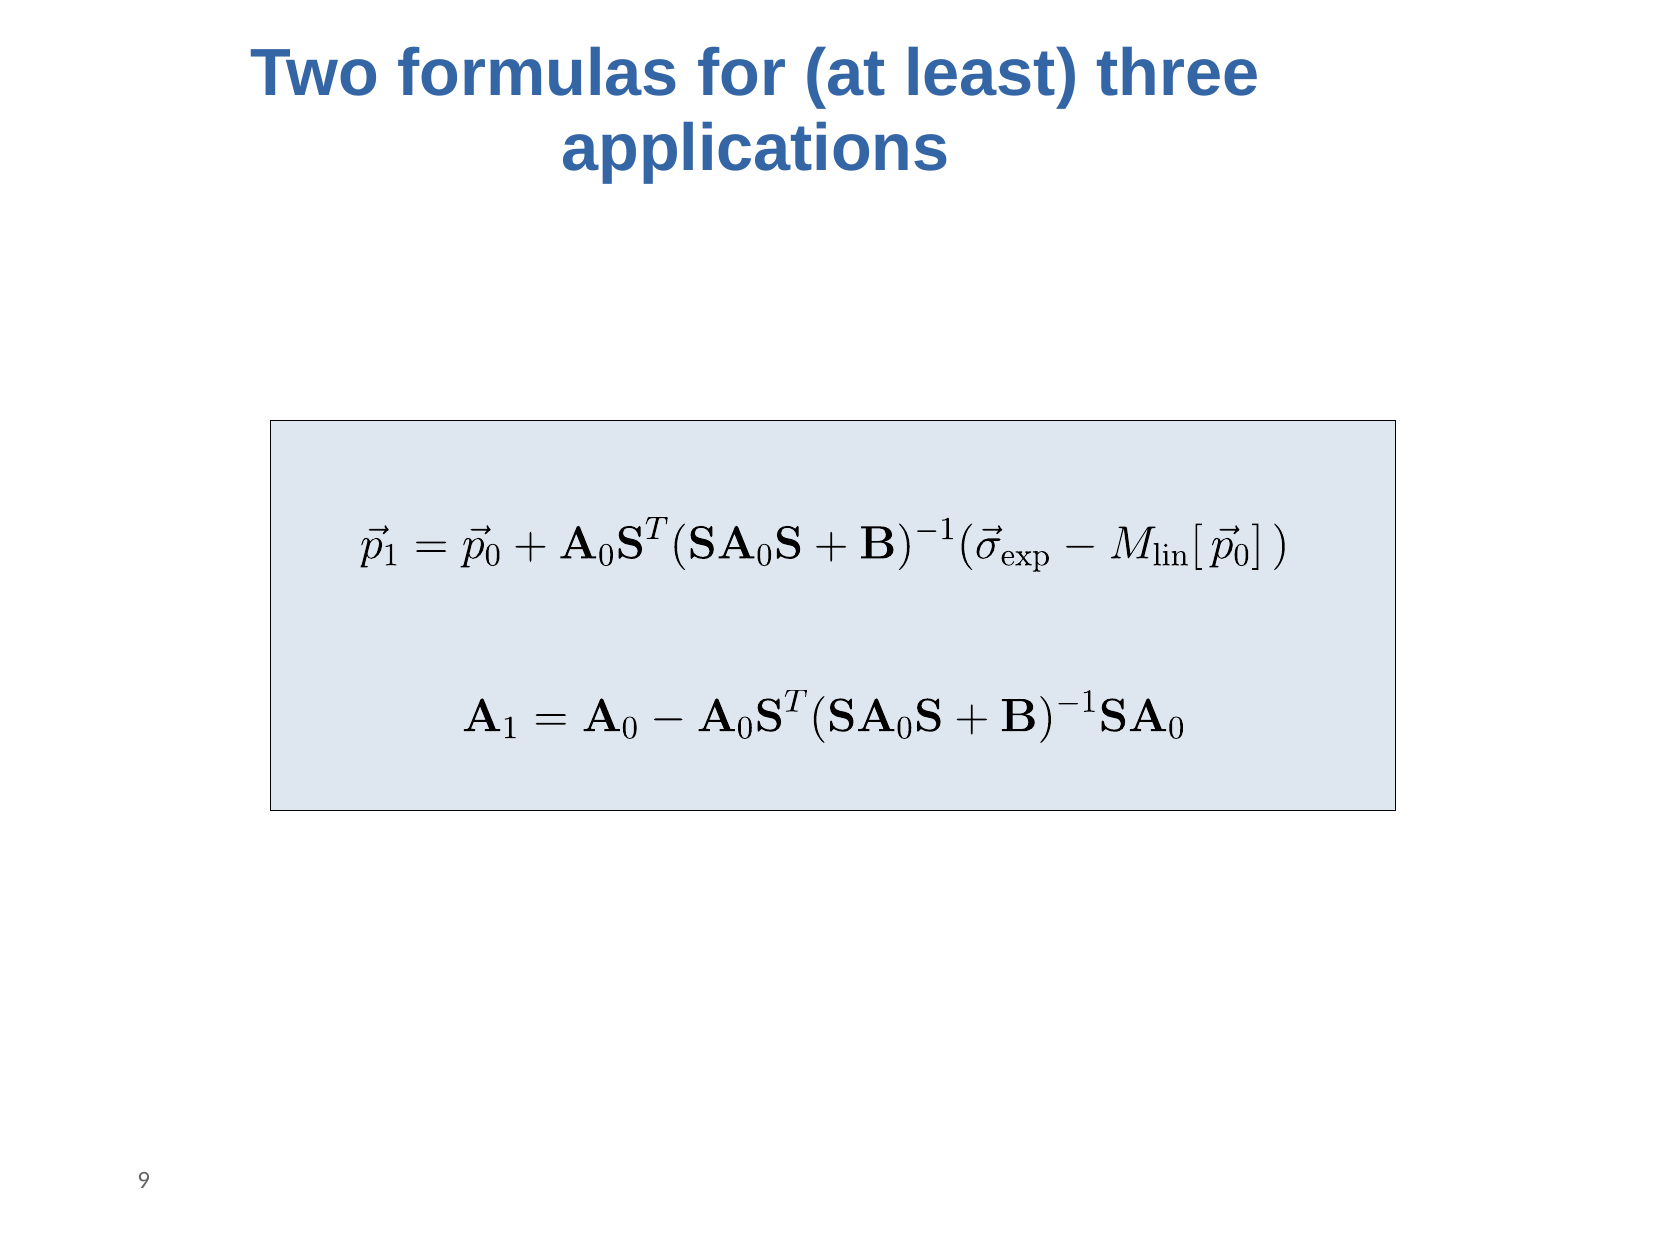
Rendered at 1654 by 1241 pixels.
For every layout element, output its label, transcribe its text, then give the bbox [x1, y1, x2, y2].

picture [360, 517, 1291, 573]
title Two formulas for (at least) three applications [147, 5, 1365, 213]
text_box [270, 420, 1396, 811]
picture [462, 690, 1186, 744]
